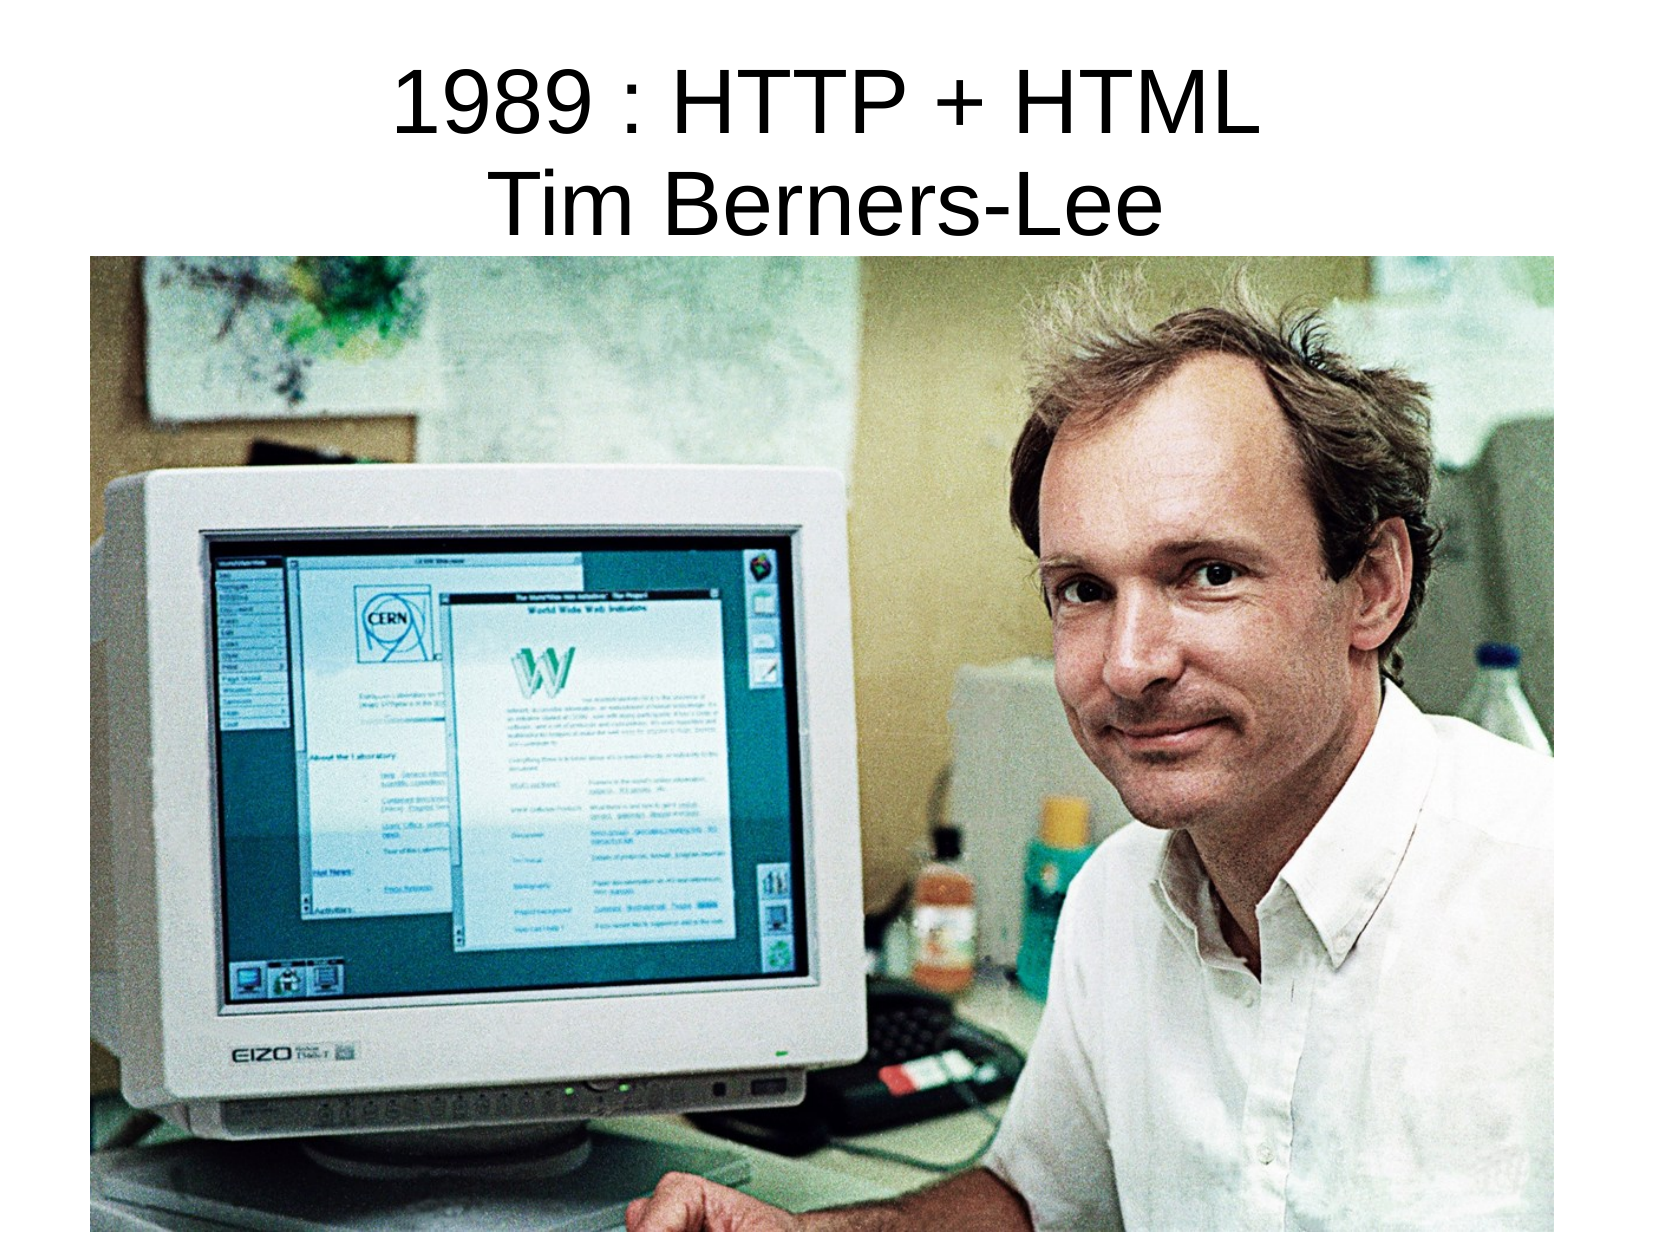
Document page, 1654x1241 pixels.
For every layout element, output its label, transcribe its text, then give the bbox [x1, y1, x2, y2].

title 1989 : HTTP + HTML Tim Berners-Lee [82, 49, 1571, 257]
picture [90, 256, 1554, 1232]
